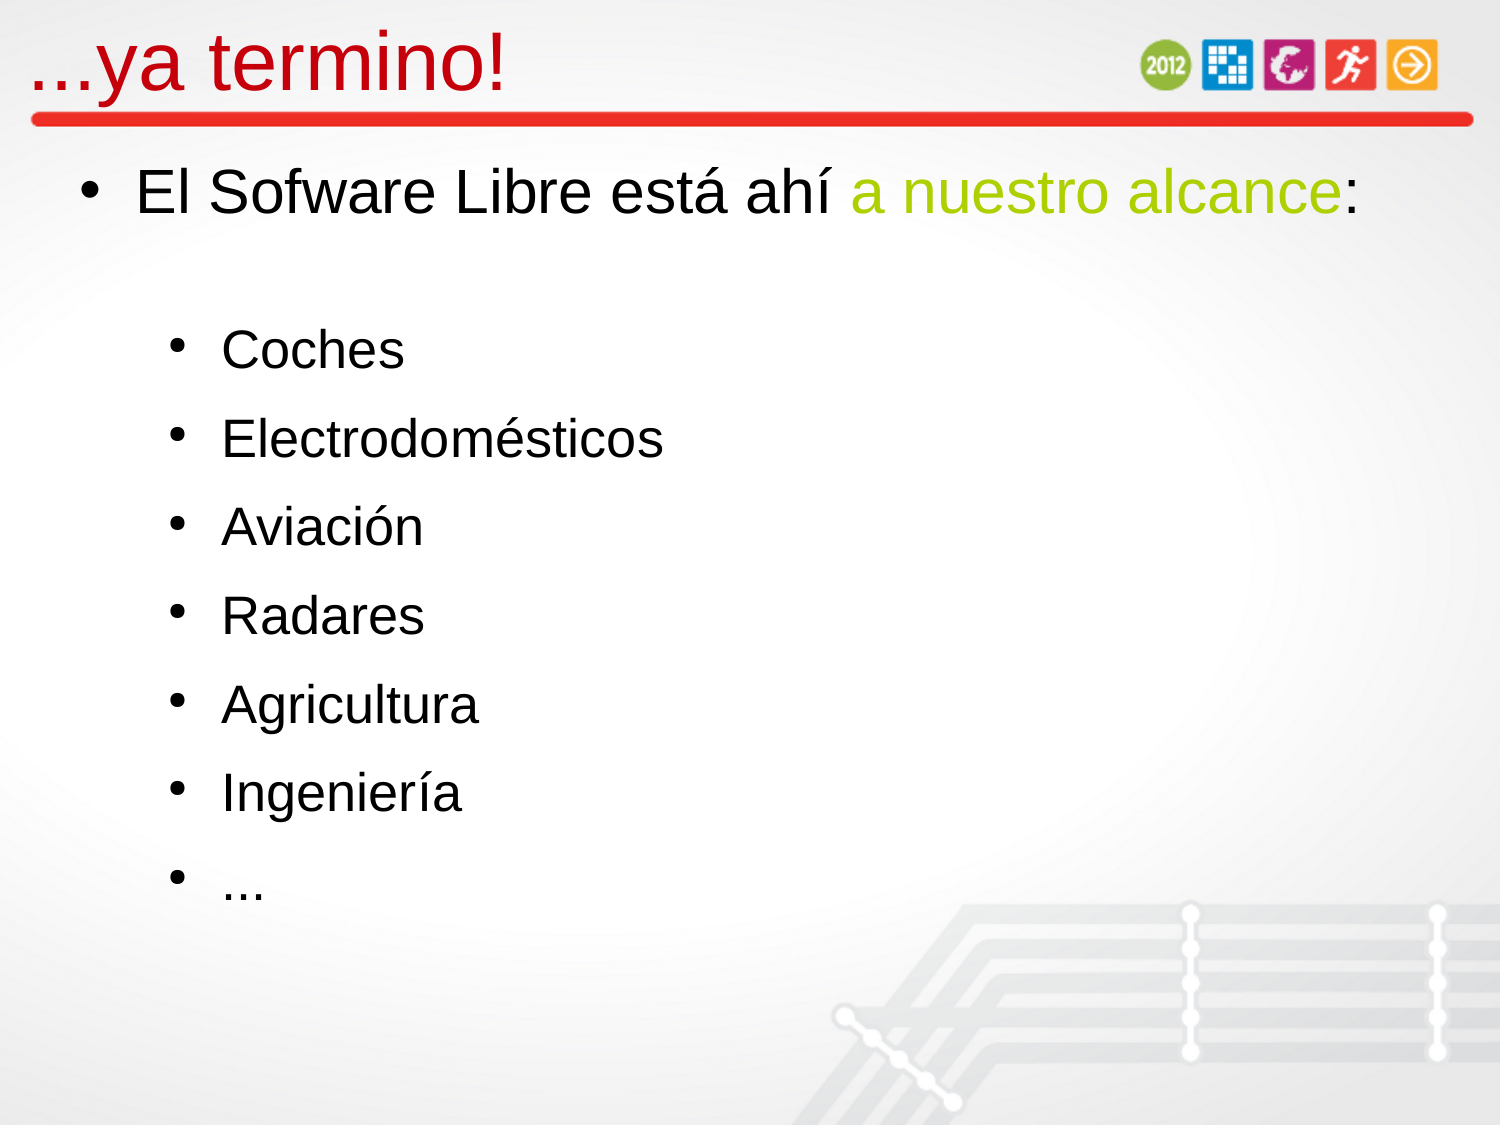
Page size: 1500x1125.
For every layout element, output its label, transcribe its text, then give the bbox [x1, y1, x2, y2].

title ...ya termino! [12, 0, 976, 121]
picture [0, 0, 1500, 1125]
list El Sofware Libre está ahí a nuestro alcance: Coches Electrodomésticos Aviación Radares Agricultura Ingeniería ... [64, 136, 1465, 938]
